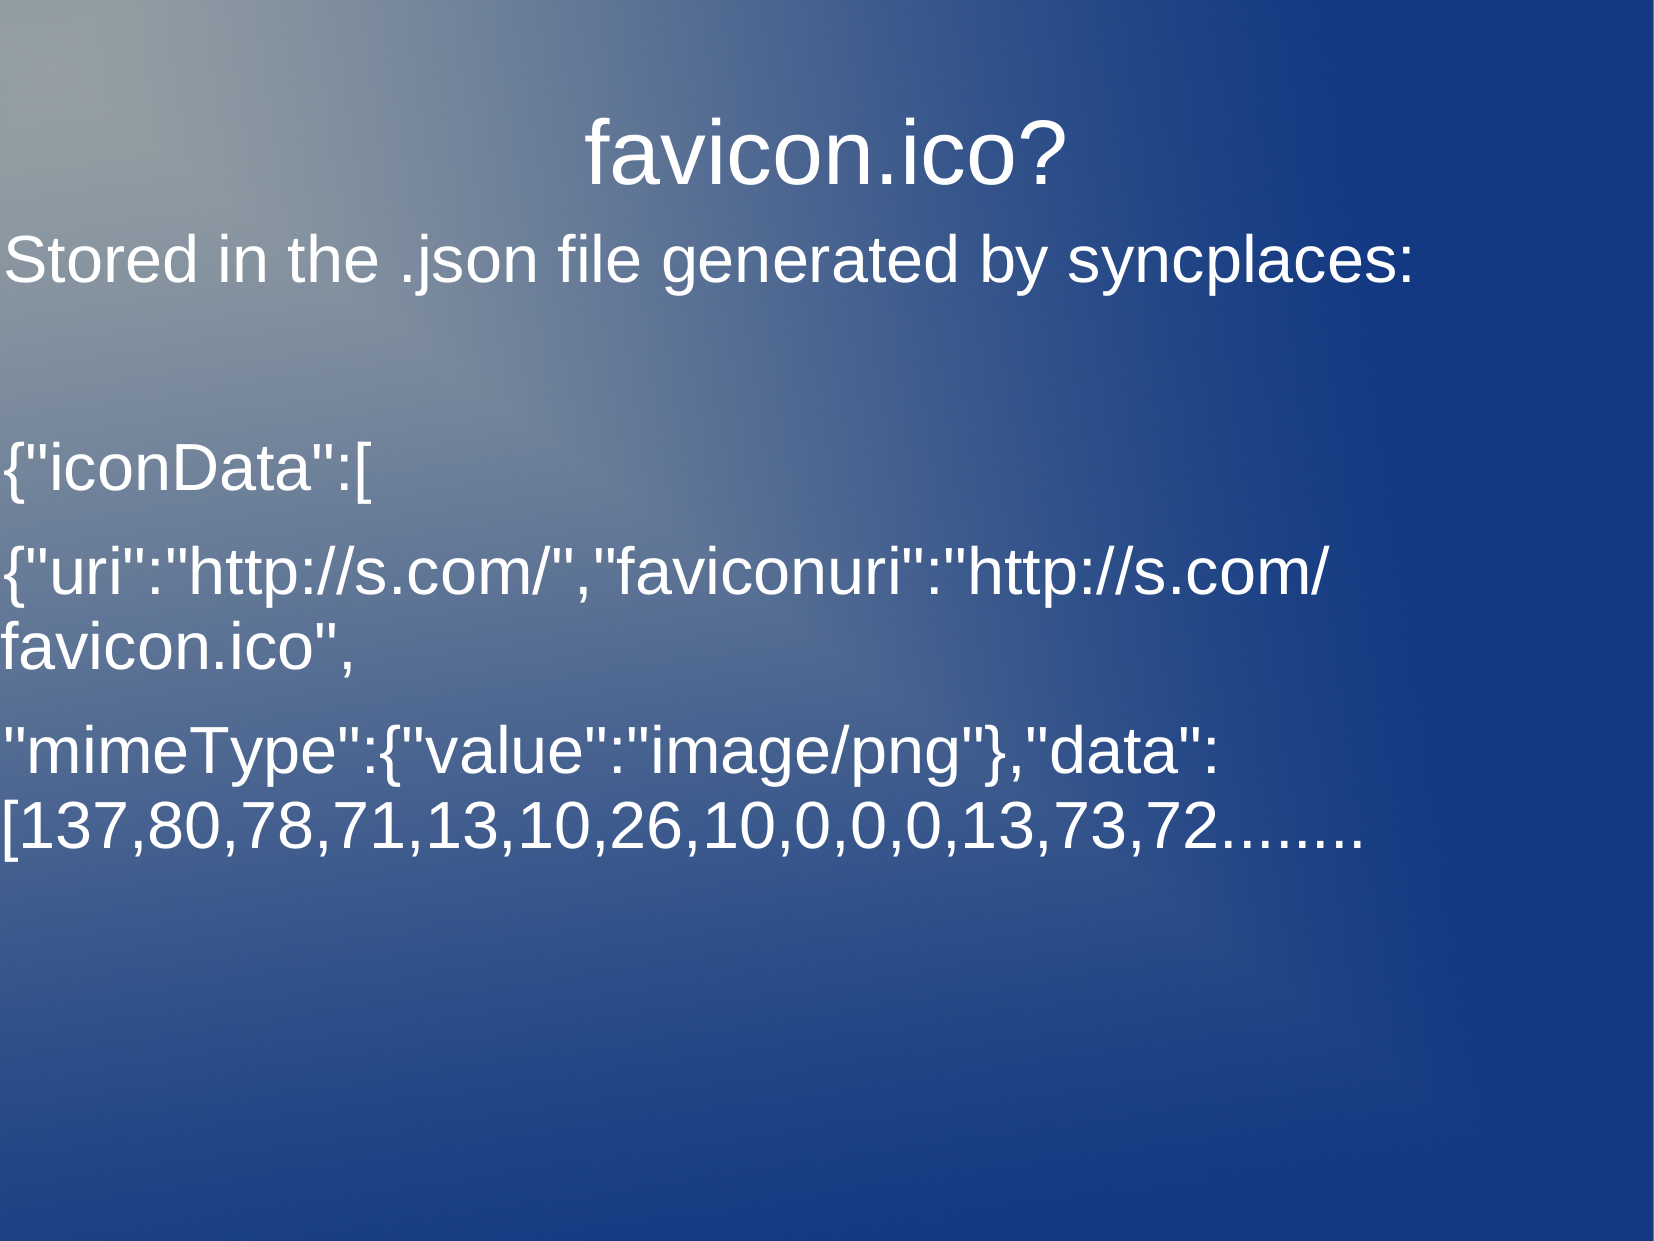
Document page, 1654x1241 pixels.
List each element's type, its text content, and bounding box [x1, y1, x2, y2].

title favicon.ico? [82, 49, 1571, 221]
picture [0, 0, 1654, 1241]
list Stored in the .json file generated by syncplaces: {"iconData":[ {"uri":"http://s.com/","faviconuri":"http://s.com/favicon.ico", "mimeType":{"value":"image/png"},"data":[137,80,78,71,13,10,26,10,0,0,0,13,73,72........ [0, 221, 1651, 1126]
